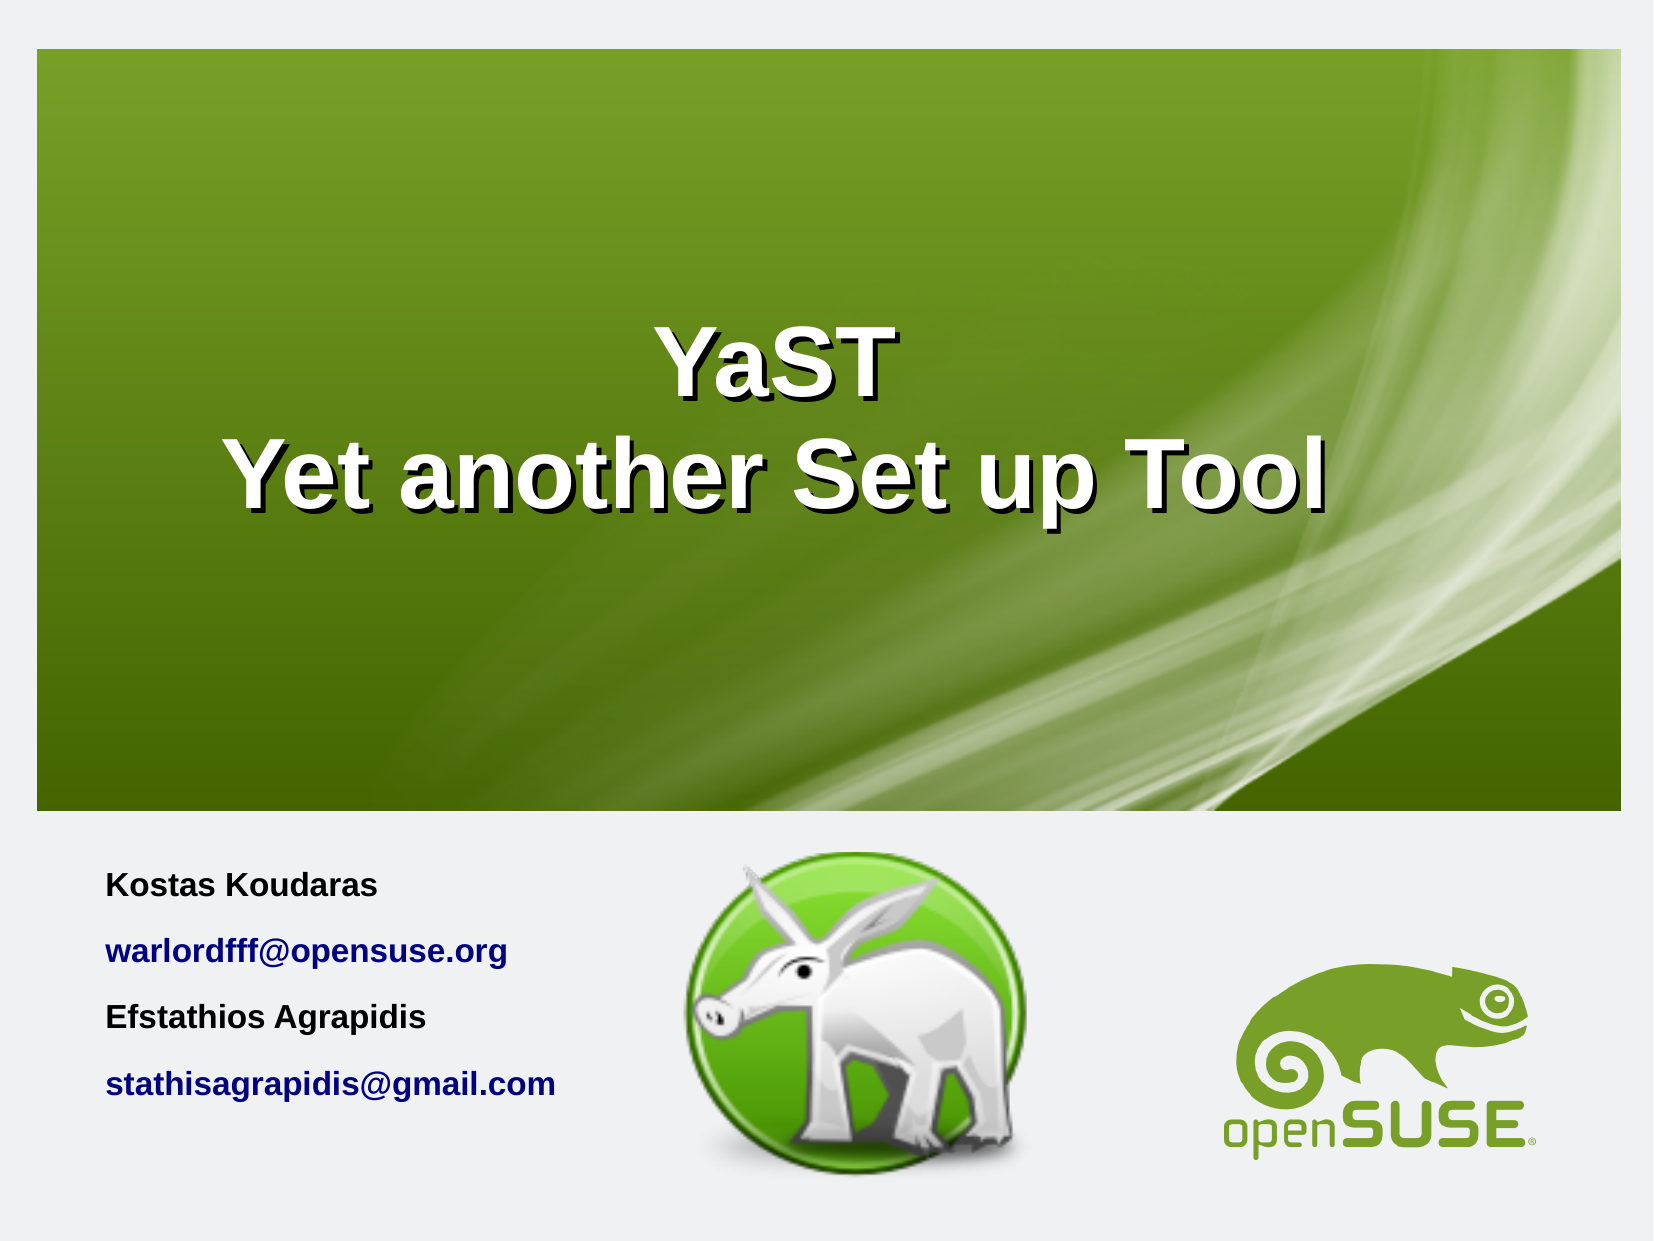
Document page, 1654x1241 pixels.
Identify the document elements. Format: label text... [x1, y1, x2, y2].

title YaST Yet another Set up Tool [220, 31, 1654, 754]
picture [0, 0, 1654, 1241]
list Kostas Koudaras warlordfff@opensuse.org Efstathios Agrapidis stathisagrapidis@gmail.com [105, 866, 838, 1241]
